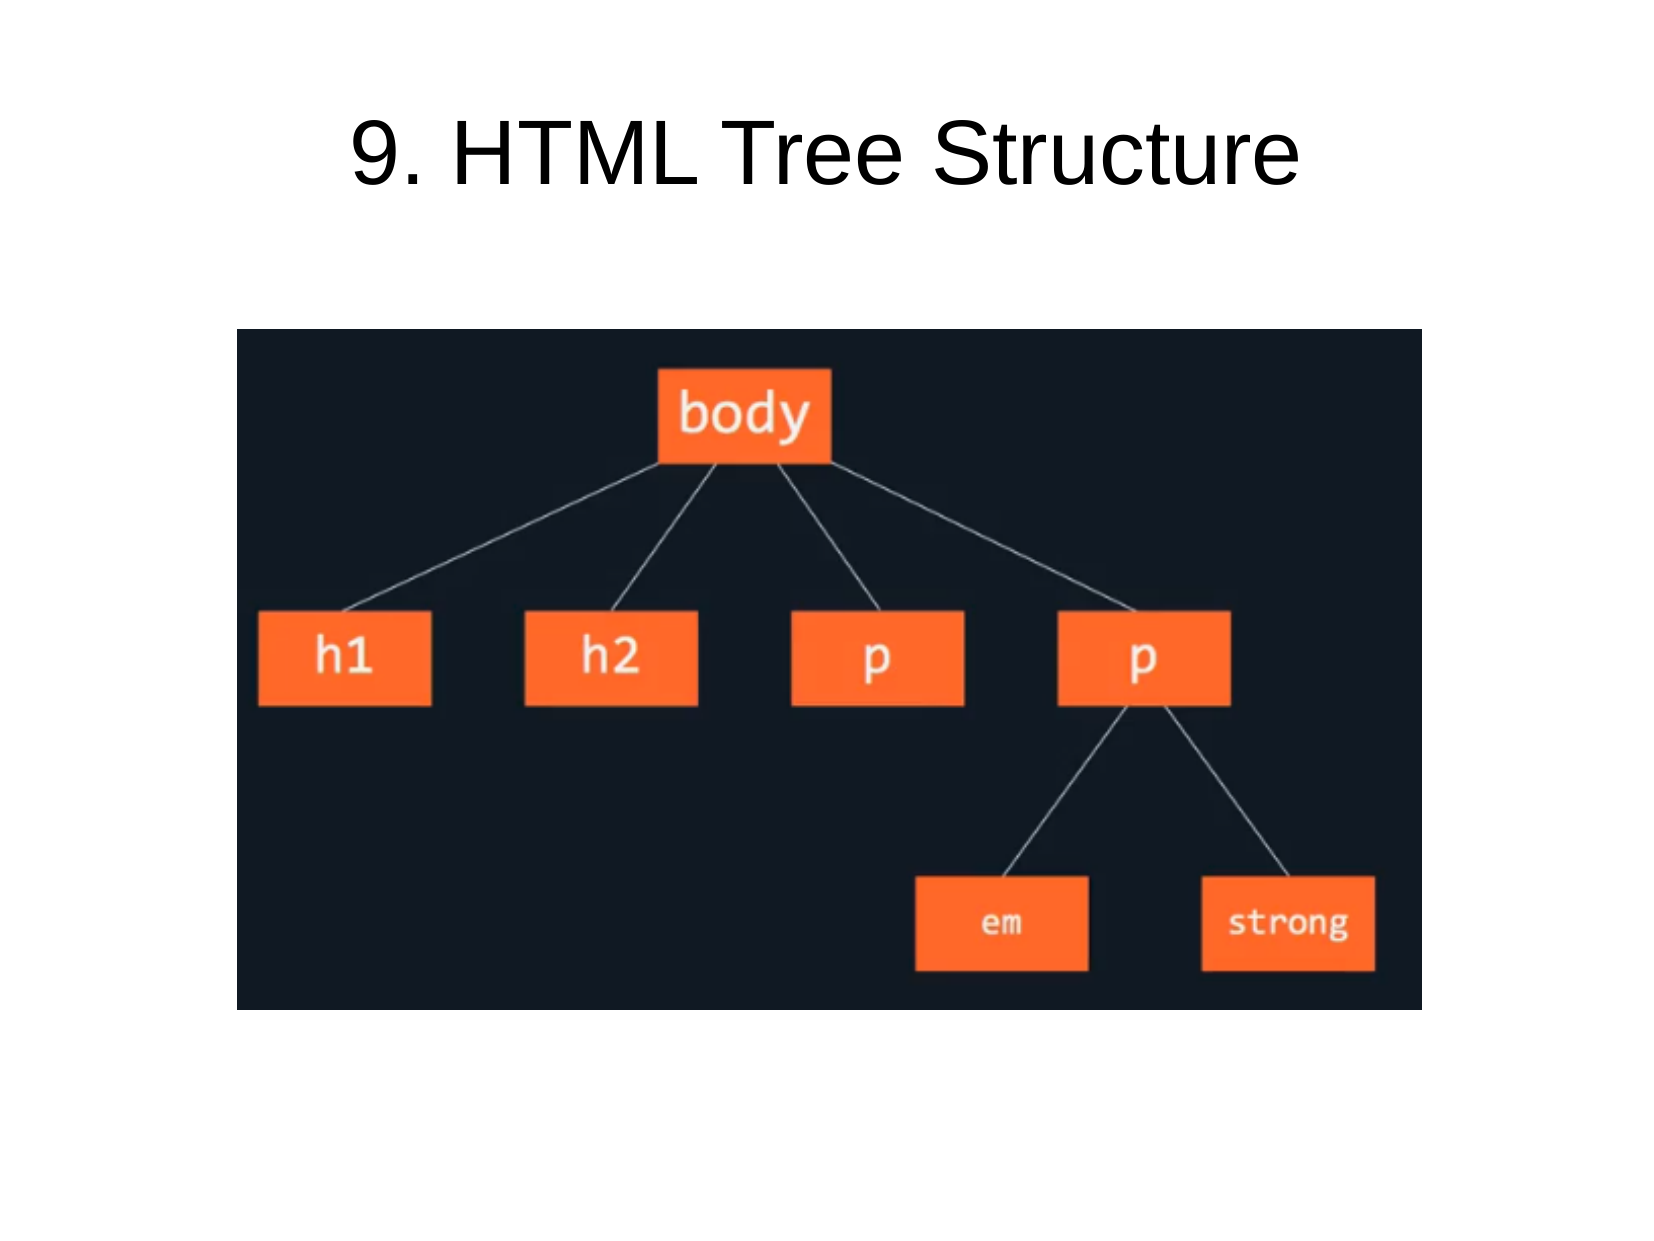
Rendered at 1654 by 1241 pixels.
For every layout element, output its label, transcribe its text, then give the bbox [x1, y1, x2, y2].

picture [237, 329, 1422, 1011]
title 9. HTML Tree Structure [82, 49, 1571, 257]
